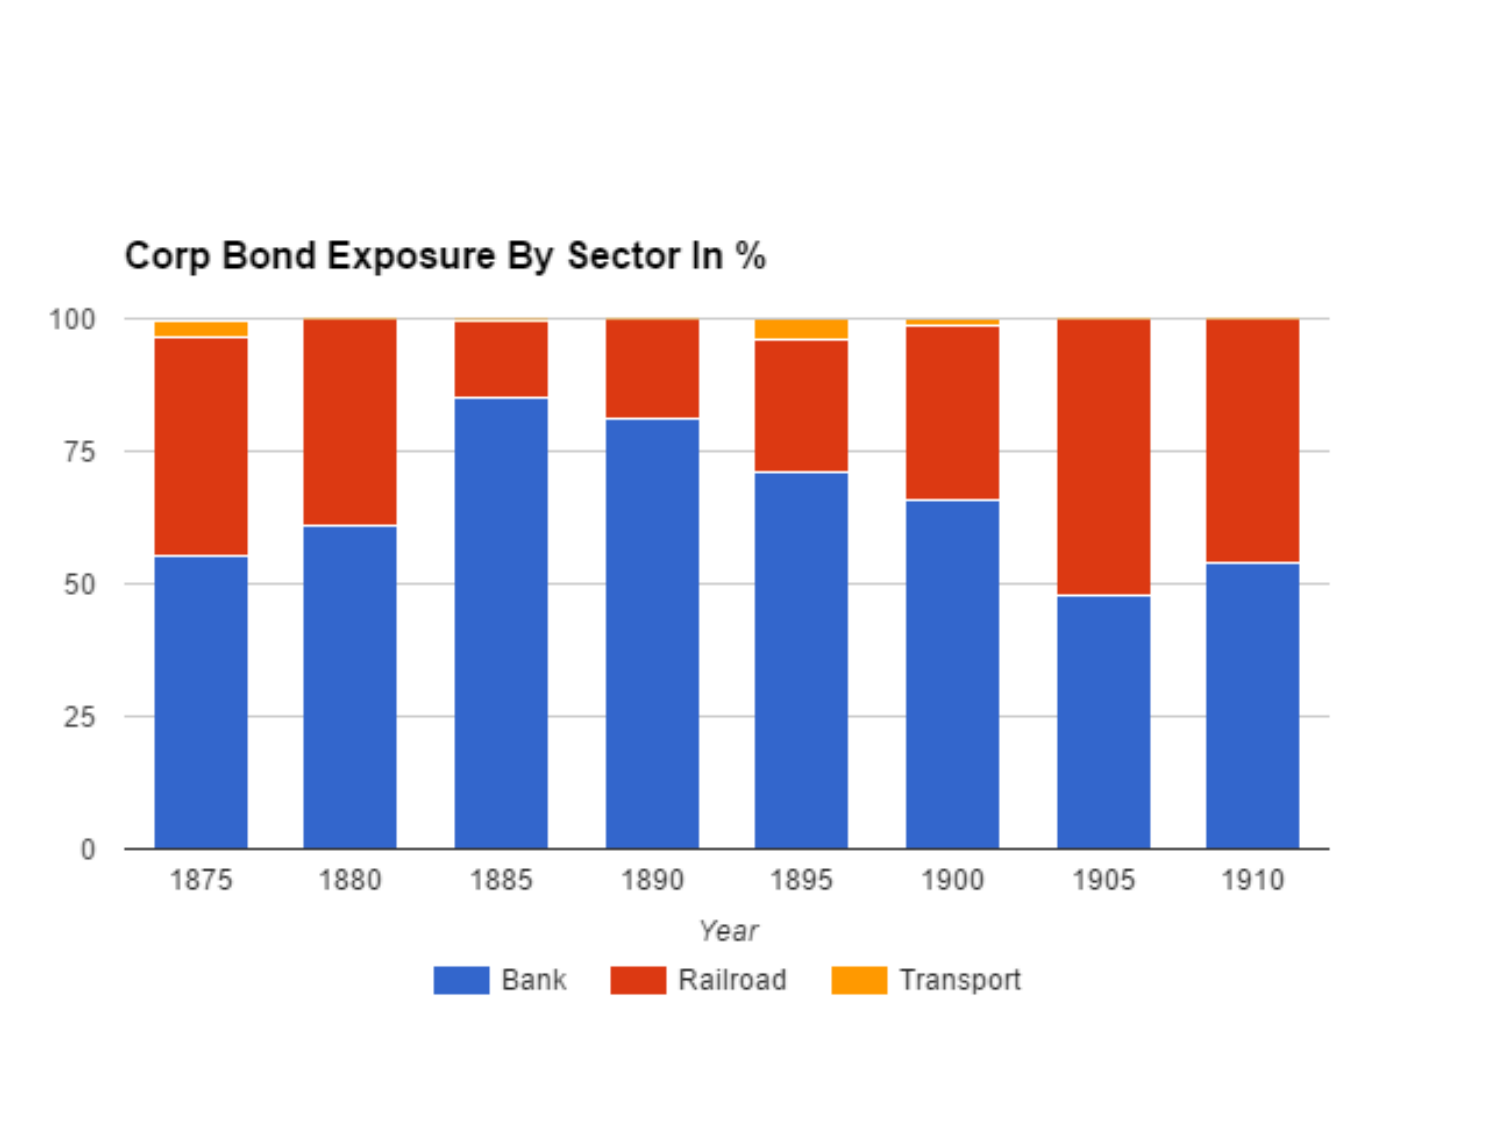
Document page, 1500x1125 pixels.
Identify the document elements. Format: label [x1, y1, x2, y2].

picture [11, 153, 1407, 1016]
